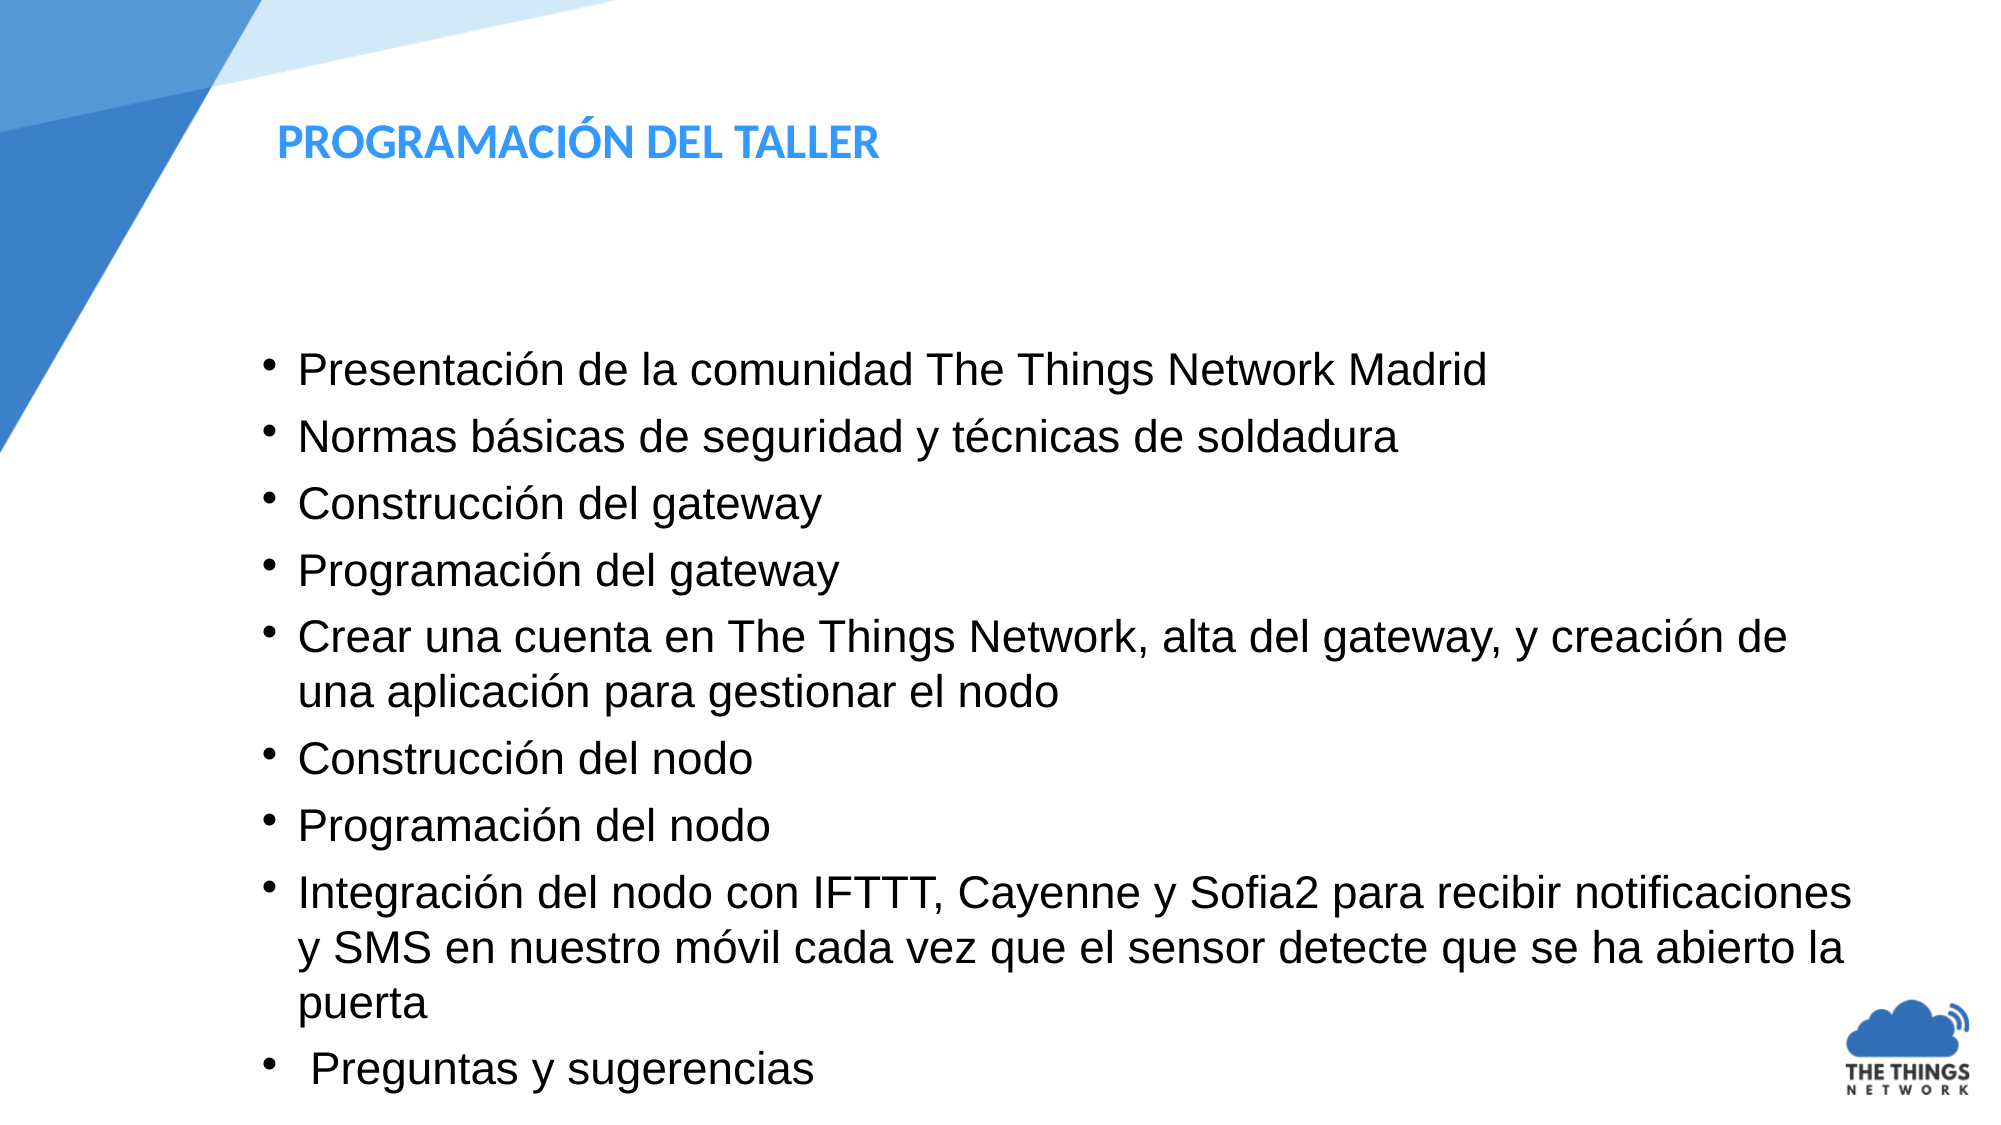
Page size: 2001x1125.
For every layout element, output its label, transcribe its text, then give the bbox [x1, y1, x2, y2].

text_box Presentación de la comunidad The Things Network Madrid Normas básicas de seguridad y técnicas de soldadura Construcción del gateway Programación del gateway Crear una cuenta en The Things Network, alta del gateway, y creación de una aplicación para gestionar el nodo Construcción del nodo Programación del nodo Integración del nodo con IFTTT, Cayenne y Sofia2 para recibir notificaciones y SMS en nuestro móvil cada vez que el sensor detecte que se ha abierto la puerta Preguntas y sugerencias [261, 339, 1863, 1014]
text_box PROGRAMACIÓN DEL TALLER [99, 44, 1900, 233]
picture [0, 0, 1970, 1095]
